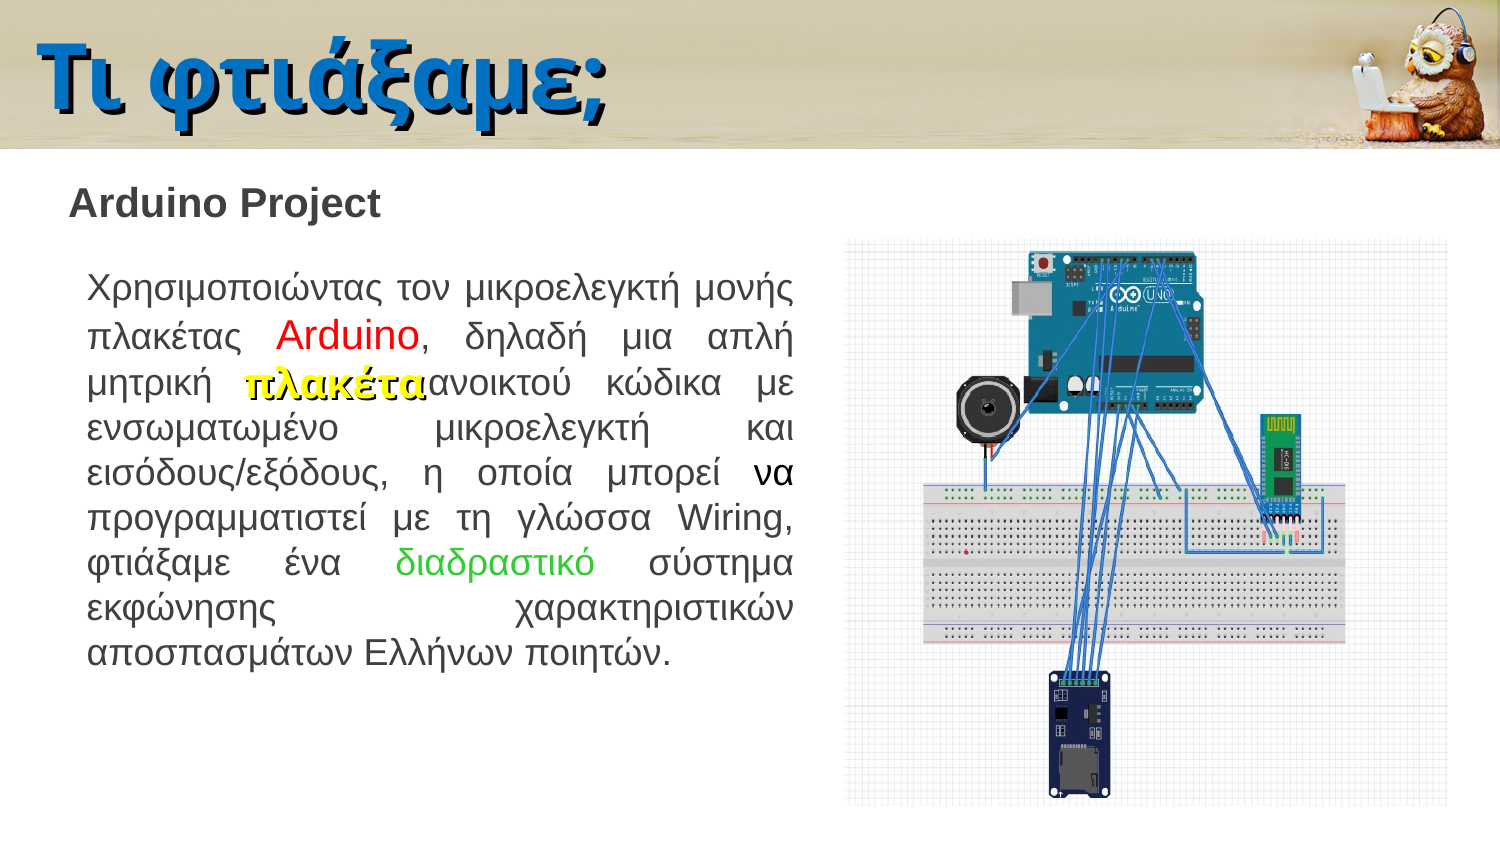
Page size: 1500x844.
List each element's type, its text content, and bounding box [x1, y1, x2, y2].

text_box πλακέτα [228, 349, 440, 414]
title Τι φτιάξαμε; [0, 0, 1500, 146]
list Χρησιμοποιώντας τον μικροελεγκτή μονής πλακέτας Arduino, δηλαδή μια απλή μητρική πλακέτα ανοικτού κώδικα με ενσωματωμένο μικροελεγκτή και εισόδους/εξόδους, η οποία μπορεί να προγραμματιστεί με τη γλώσσα Wiring, φτιάξαμε ένα διαδραστικό σύστημα εκφώνησης χαρακτηριστικών αποσπασμάτων Ελλήνων ποιητών. [21, 255, 843, 823]
list Arduino Project [53, 162, 1447, 239]
picture [844, 238, 1448, 806]
